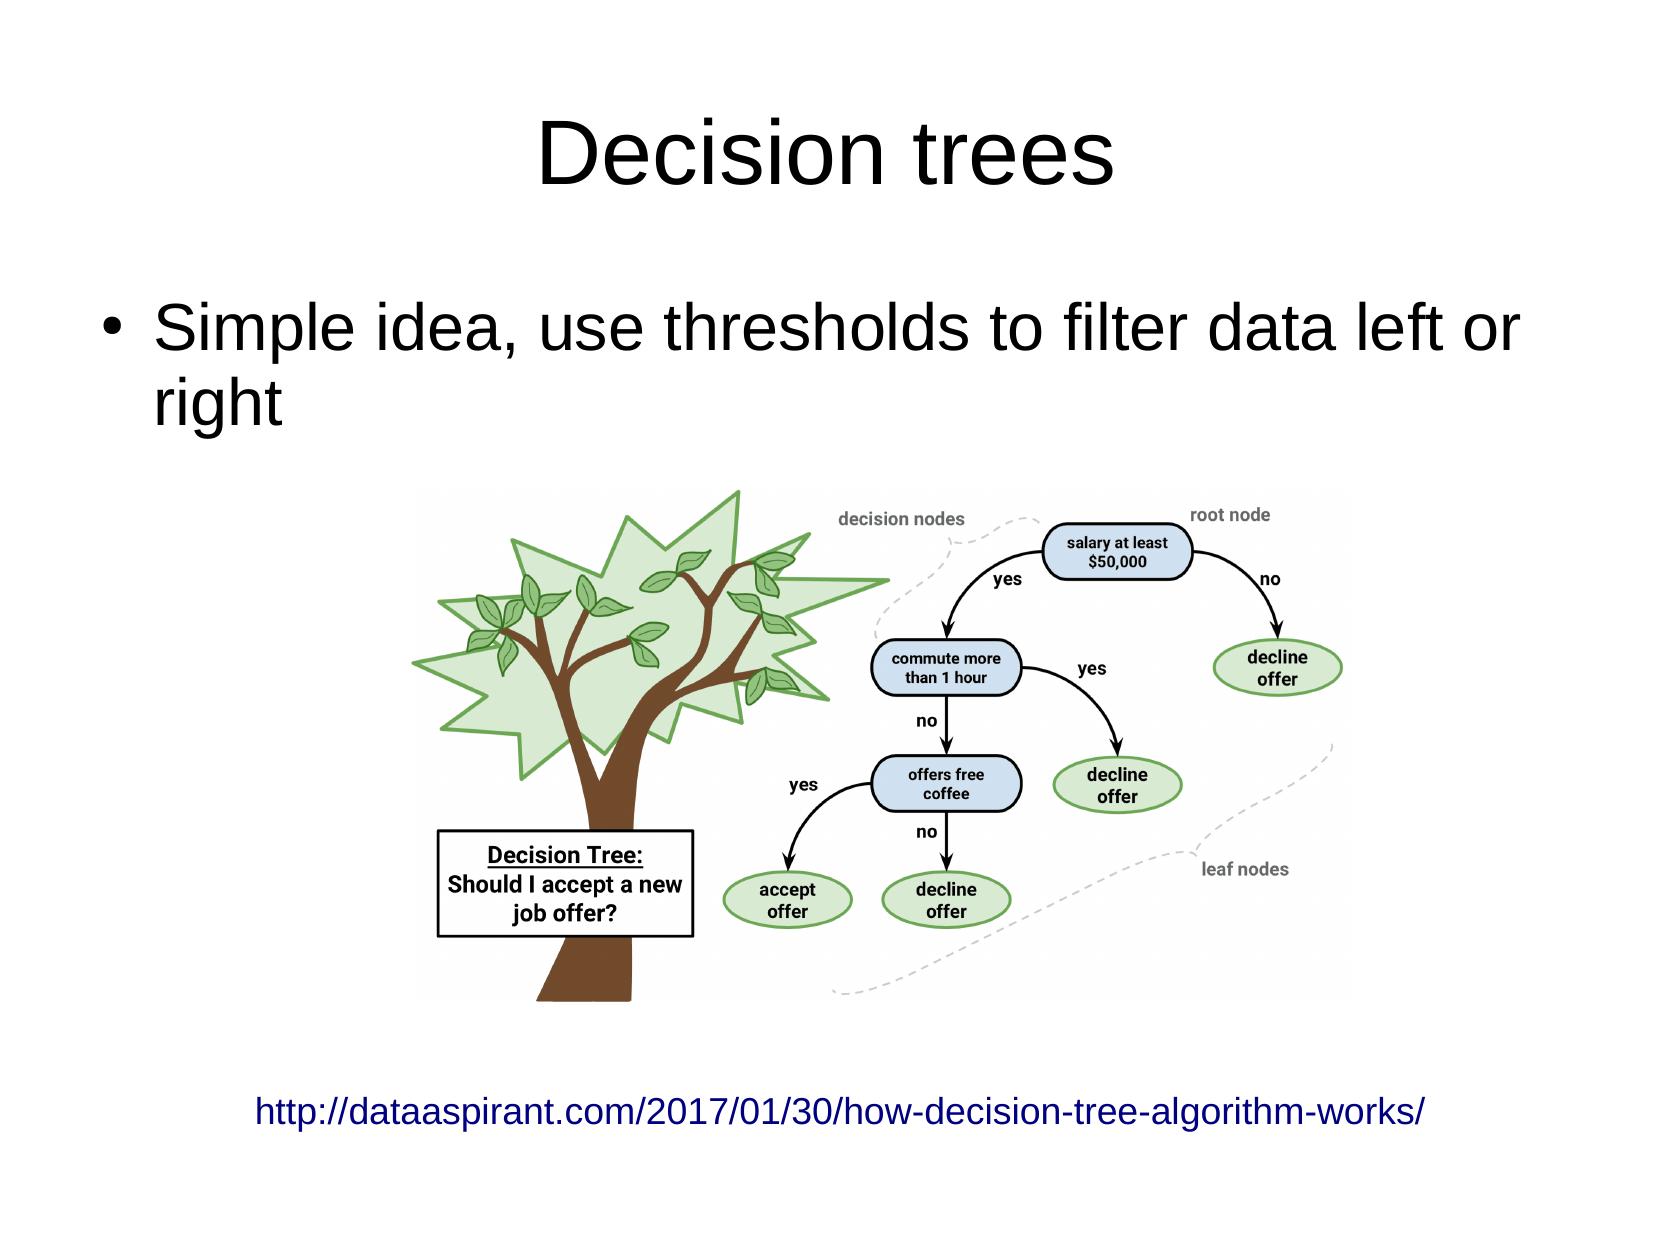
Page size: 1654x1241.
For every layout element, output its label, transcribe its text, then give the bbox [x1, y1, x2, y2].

list Simple idea, use thresholds to filter data left or right [82, 290, 1571, 1010]
title Decision trees [82, 49, 1571, 257]
picture [409, 485, 1351, 1006]
text_box http://dataaspirant.com/2017/01/30/how-decision-tree-algorithm-works/ [240, 1083, 1441, 1141]
